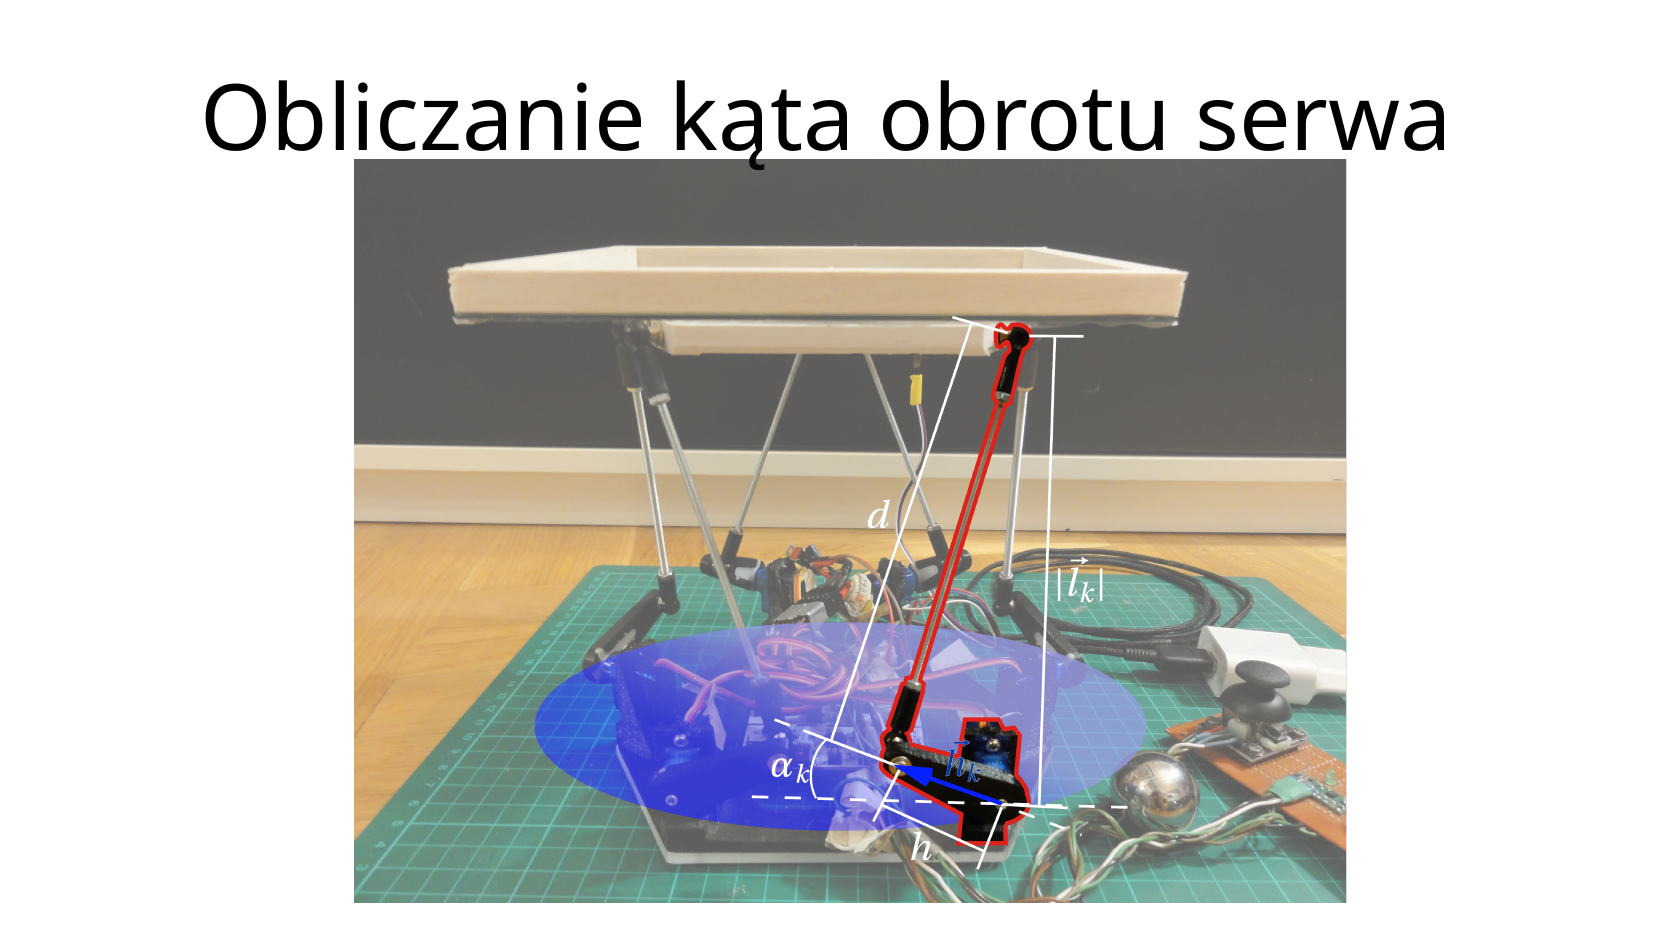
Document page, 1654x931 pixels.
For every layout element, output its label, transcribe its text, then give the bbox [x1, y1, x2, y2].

picture [354, 159, 1347, 904]
title Obliczanie kąta obrotu serwa [82, 37, 1571, 193]
